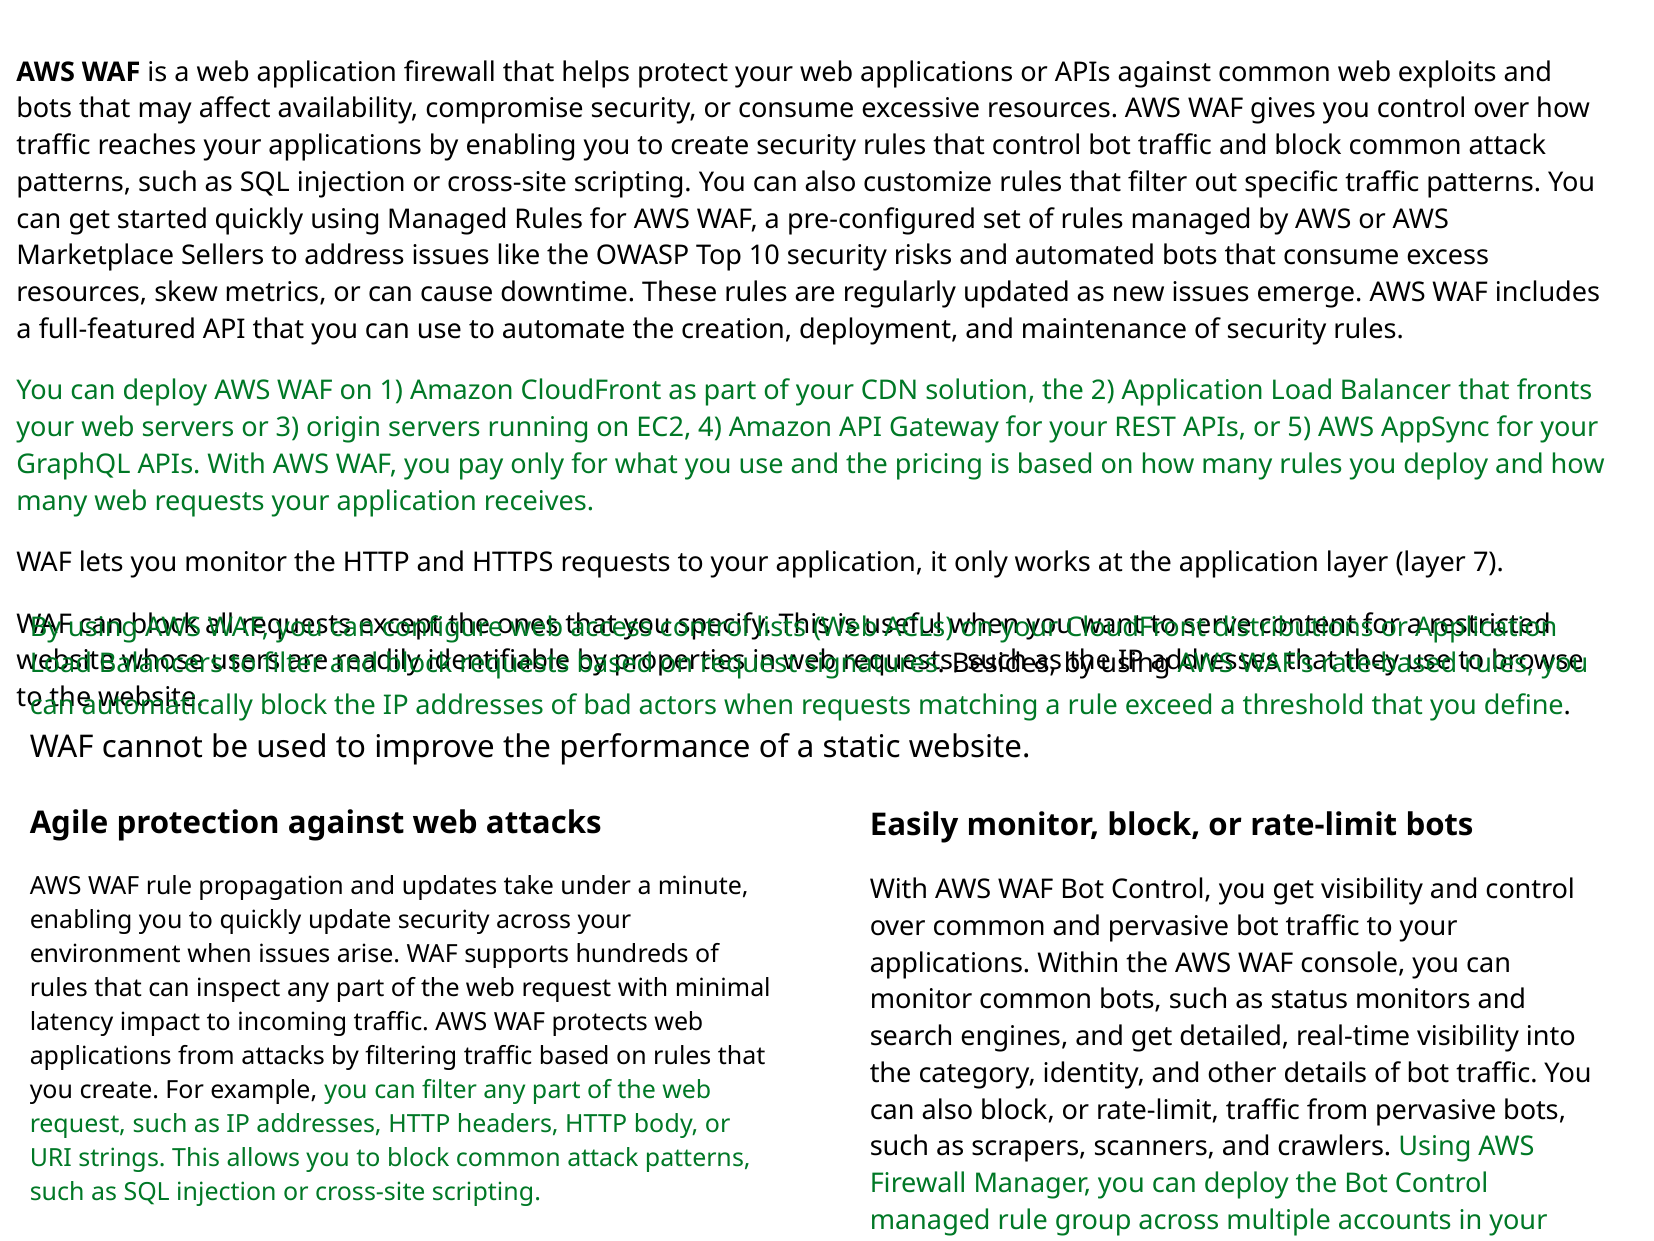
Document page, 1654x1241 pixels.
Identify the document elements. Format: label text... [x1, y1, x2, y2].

text_box By using AWS WAF, you can configure web access control lists (Web ACLs) on your CloudFront distributions or Application Load Balancers to filter and block requests based on request signatures. Besides, by using AWS WAF's rate-based rules, you can automatically block the IP addresses of bad actors when requests matching a rule exceed a threshold that you define. WAF cannot be used to improve the performance of a static website. [15, 600, 1621, 736]
text_box Agile protection against web attacks AWS WAF rule propagation and updates take under a minute, enabling you to quickly update security across your environment when issues arise. WAF supports hundreds of rules that can inspect any part of the web request with minimal latency impact to incoming traffic. AWS WAF protects web applications from attacks by filtering traffic based on rules that you create. For example, you can filter any part of the web request, such as IP addresses, HTTP headers, HTTP body, or URI strings. This allows you to block common attack patterns, such as SQL injection or cross-site scripting. [15, 792, 796, 1141]
text_box Easily monitor, block, or rate-limit bots With AWS WAF Bot Control, you get visibility and control over common and pervasive bot traffic to your applications. Within the AWS WAF console, you can monitor common bots, such as status monitors and search engines, and get detailed, real-time visibility into the category, identity, and other details of bot traffic. You can also block, or rate-limit, traffic from pervasive bots, such as scrapers, scanners, and crawlers. Using AWS Firewall Manager, you can deploy the Bot Control managed rule group across multiple accounts in your AWS Organization. [855, 795, 1621, 1126]
text_box AWS WAF is a web application firewall that helps protect your web applications or APIs against common web exploits and bots that may affect availability, compromise security, or consume excessive resources. AWS WAF gives you control over how traffic reaches your applications by enabling you to create security rules that control bot traffic and block common attack patterns, such as SQL injection or cross-site scripting. You can also customize rules that filter out specific traffic patterns. You can get started quickly using Managed Rules for AWS WAF, a pre-configured set of rules managed by AWS or AWS Marketplace Sellers to address issues like the OWASP Top 10 security risks and automated bots that consume excess resources, skew metrics, or can cause downtime. These rules are regularly updated as new issues emerge. AWS WAF includes a full-featured API that you can use to automate the creation, deployment, and maintenance of security rules. You can deploy AWS WAF on 1) Amazon CloudFront as part of your CDN solution, the 2) Application Load Balancer that fronts your web servers or 3) origin servers running on EC2, 4) Amazon API Gateway for your REST APIs, or 5) AWS AppSync for your GraphQL APIs. With AWS WAF, you pay only for what you use and the pricing is based on how many rules you deploy and how many web requests your application receives. WAF lets you monitor the HTTP and HTTPS requests to your application, it only works at the application layer (layer 7). WAF can block all requests except the ones that you specify. This is useful when you want to serve content for a restricted website whose users are readily identifiable by properties in web requests, such as the IP addresses that they use to browse to the website. [1, 45, 1621, 551]
